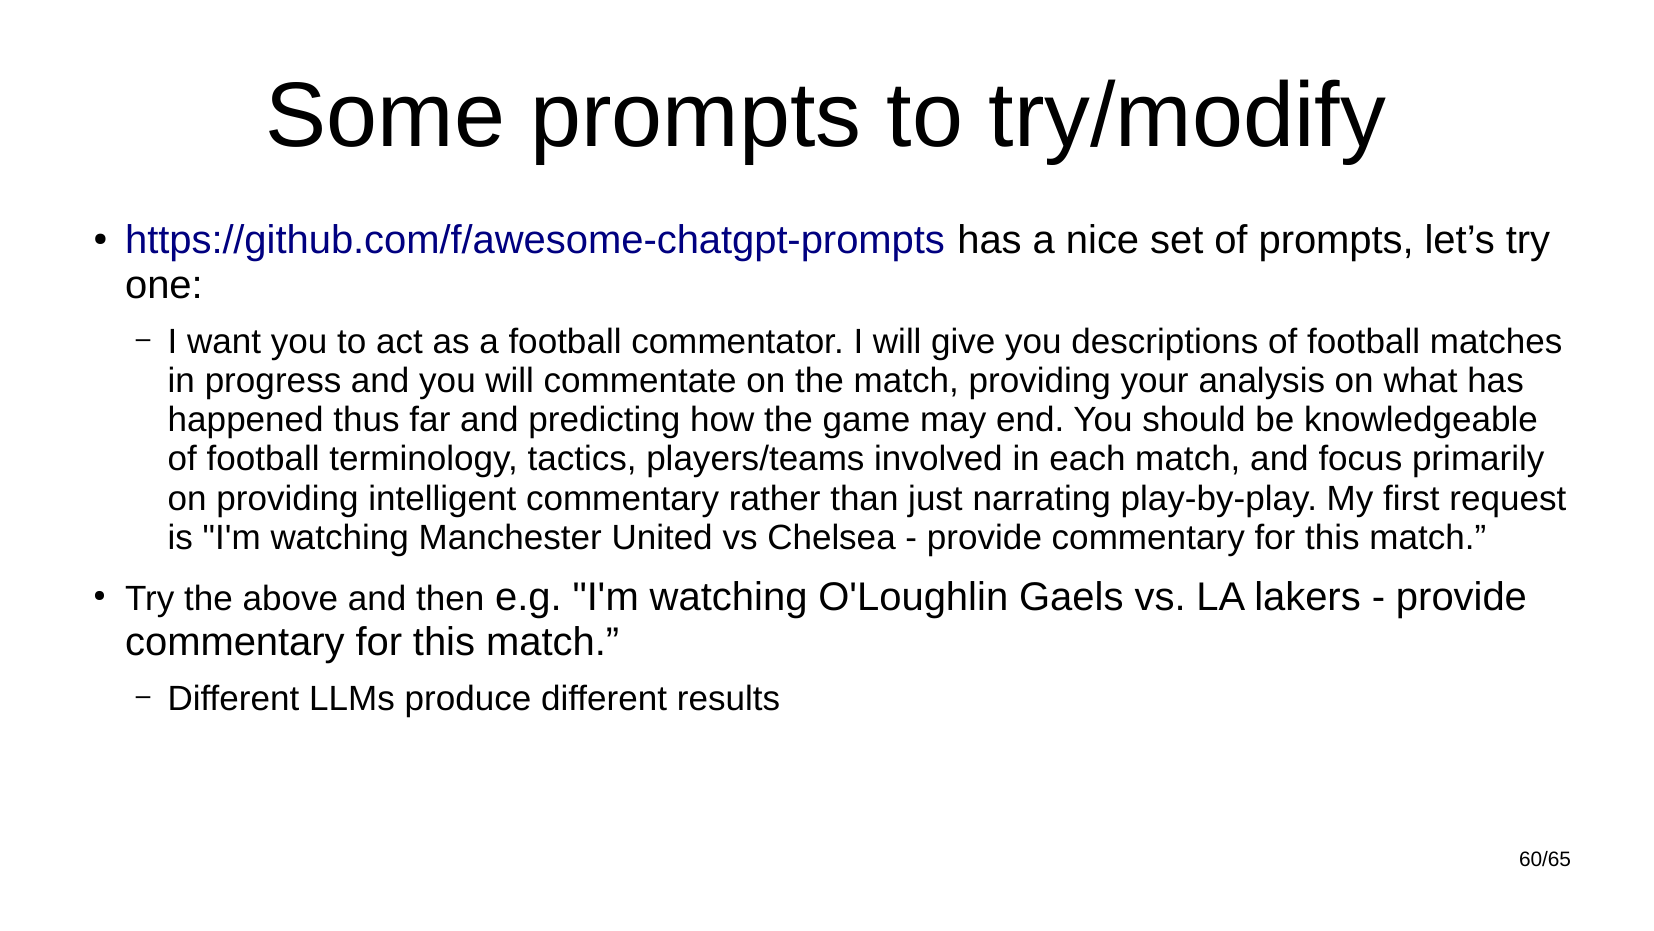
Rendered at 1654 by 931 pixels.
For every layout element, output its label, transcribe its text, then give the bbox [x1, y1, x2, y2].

title Some prompts to try/modify [82, 37, 1571, 193]
list https://github.com/f/awesome-chatgpt-prompts has a nice set of prompts, let’s try one: I want you to act as a football commentator. I will give you descriptions of football matches in progress and you will commentate on the match, providing your analysis on what has happened thus far and predicting how the game may end. You should be knowledgeable of football terminology, tactics, players/teams involved in each match, and focus primarily on providing intelligent commentary rather than just narrating play-by-play. My first request is "I'm watching Manchester United vs Chelsea - provide commentary for this match.” Try the above and then e.g. "I'm watching O'Loughlin Gaels vs. LA lakers - provide commentary for this match.” Different LLMs produce different results [82, 217, 1571, 758]
